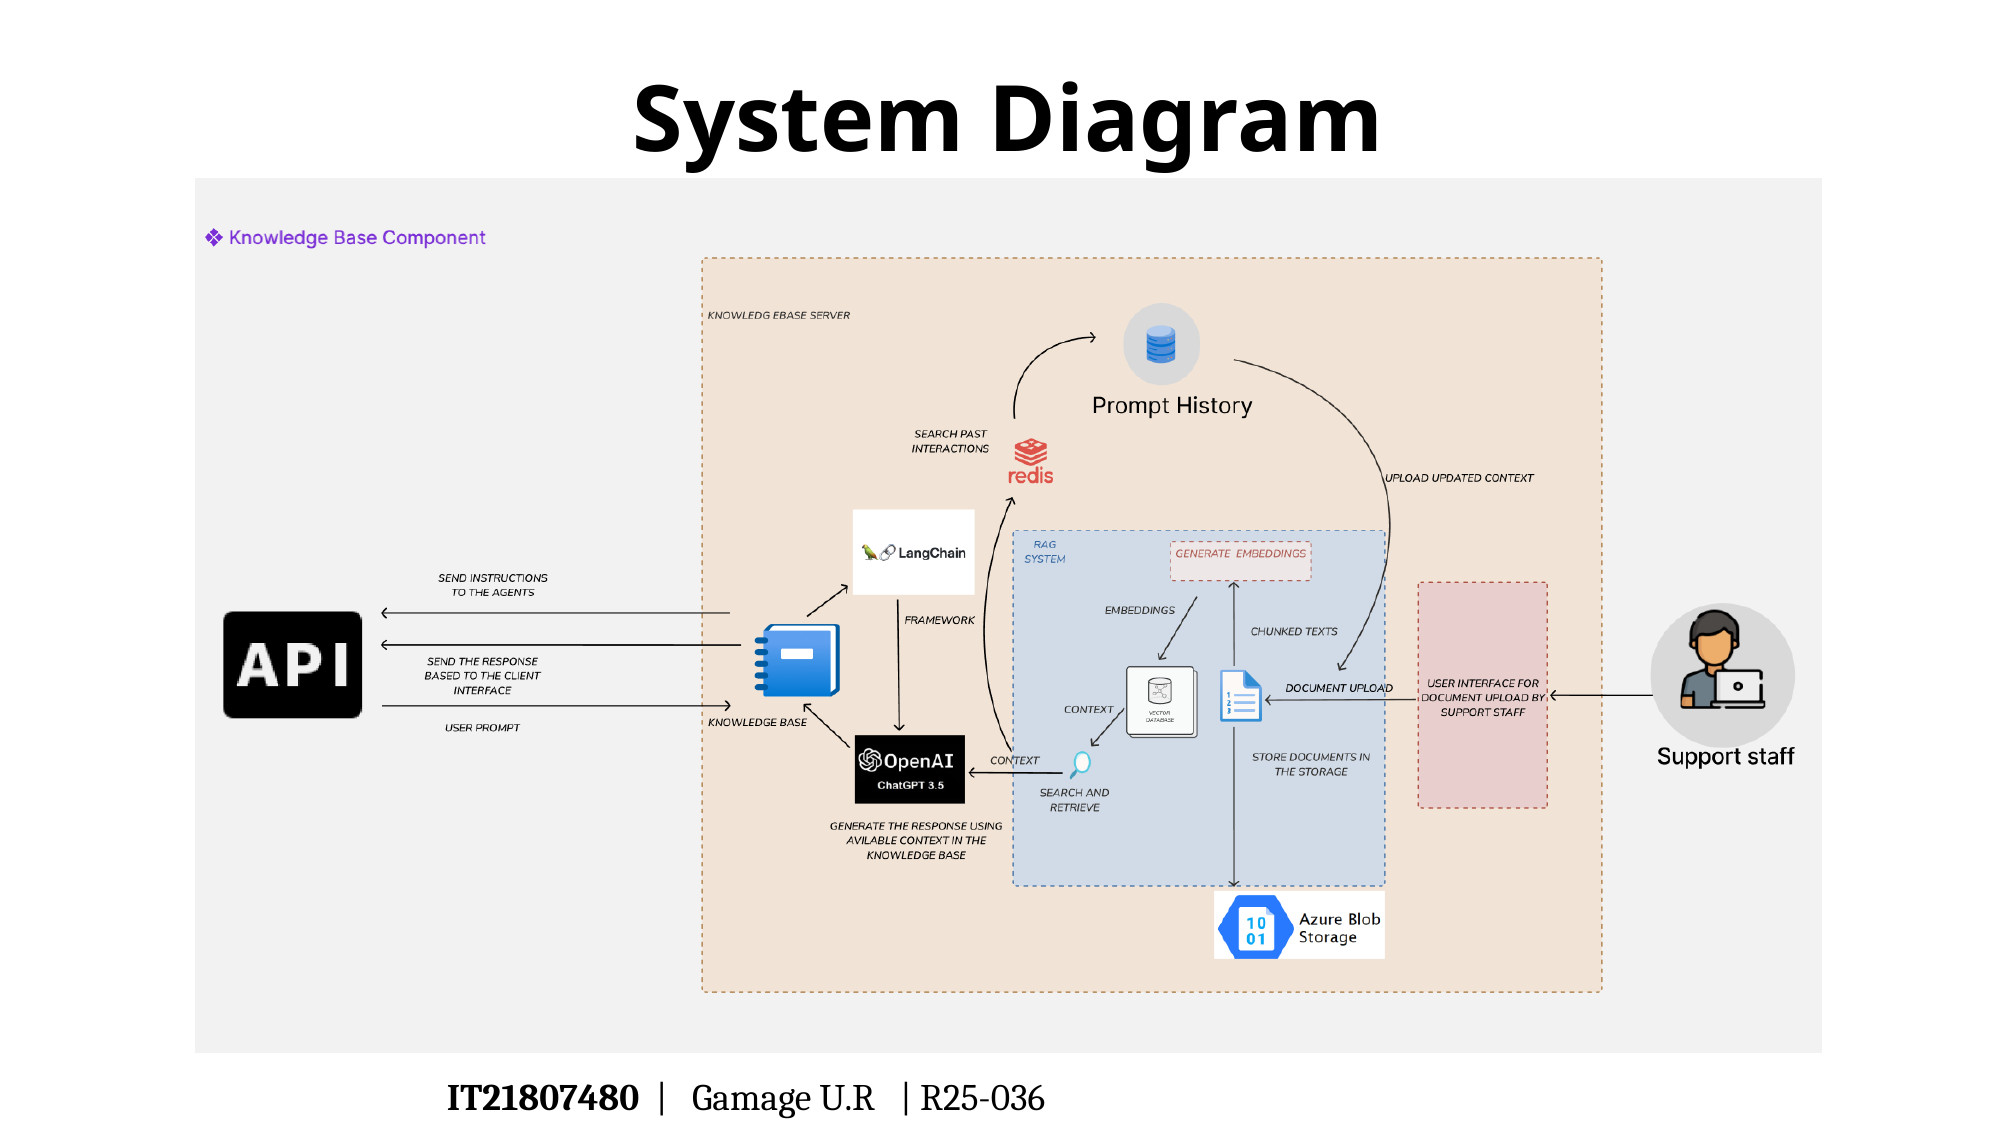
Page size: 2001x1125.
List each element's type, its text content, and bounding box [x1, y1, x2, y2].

text_box IT21807480 | Gamage U.R | R25-036 [432, 1065, 1550, 1125]
picture [195, 178, 1822, 1053]
title System Diagram [50, 50, 1967, 180]
